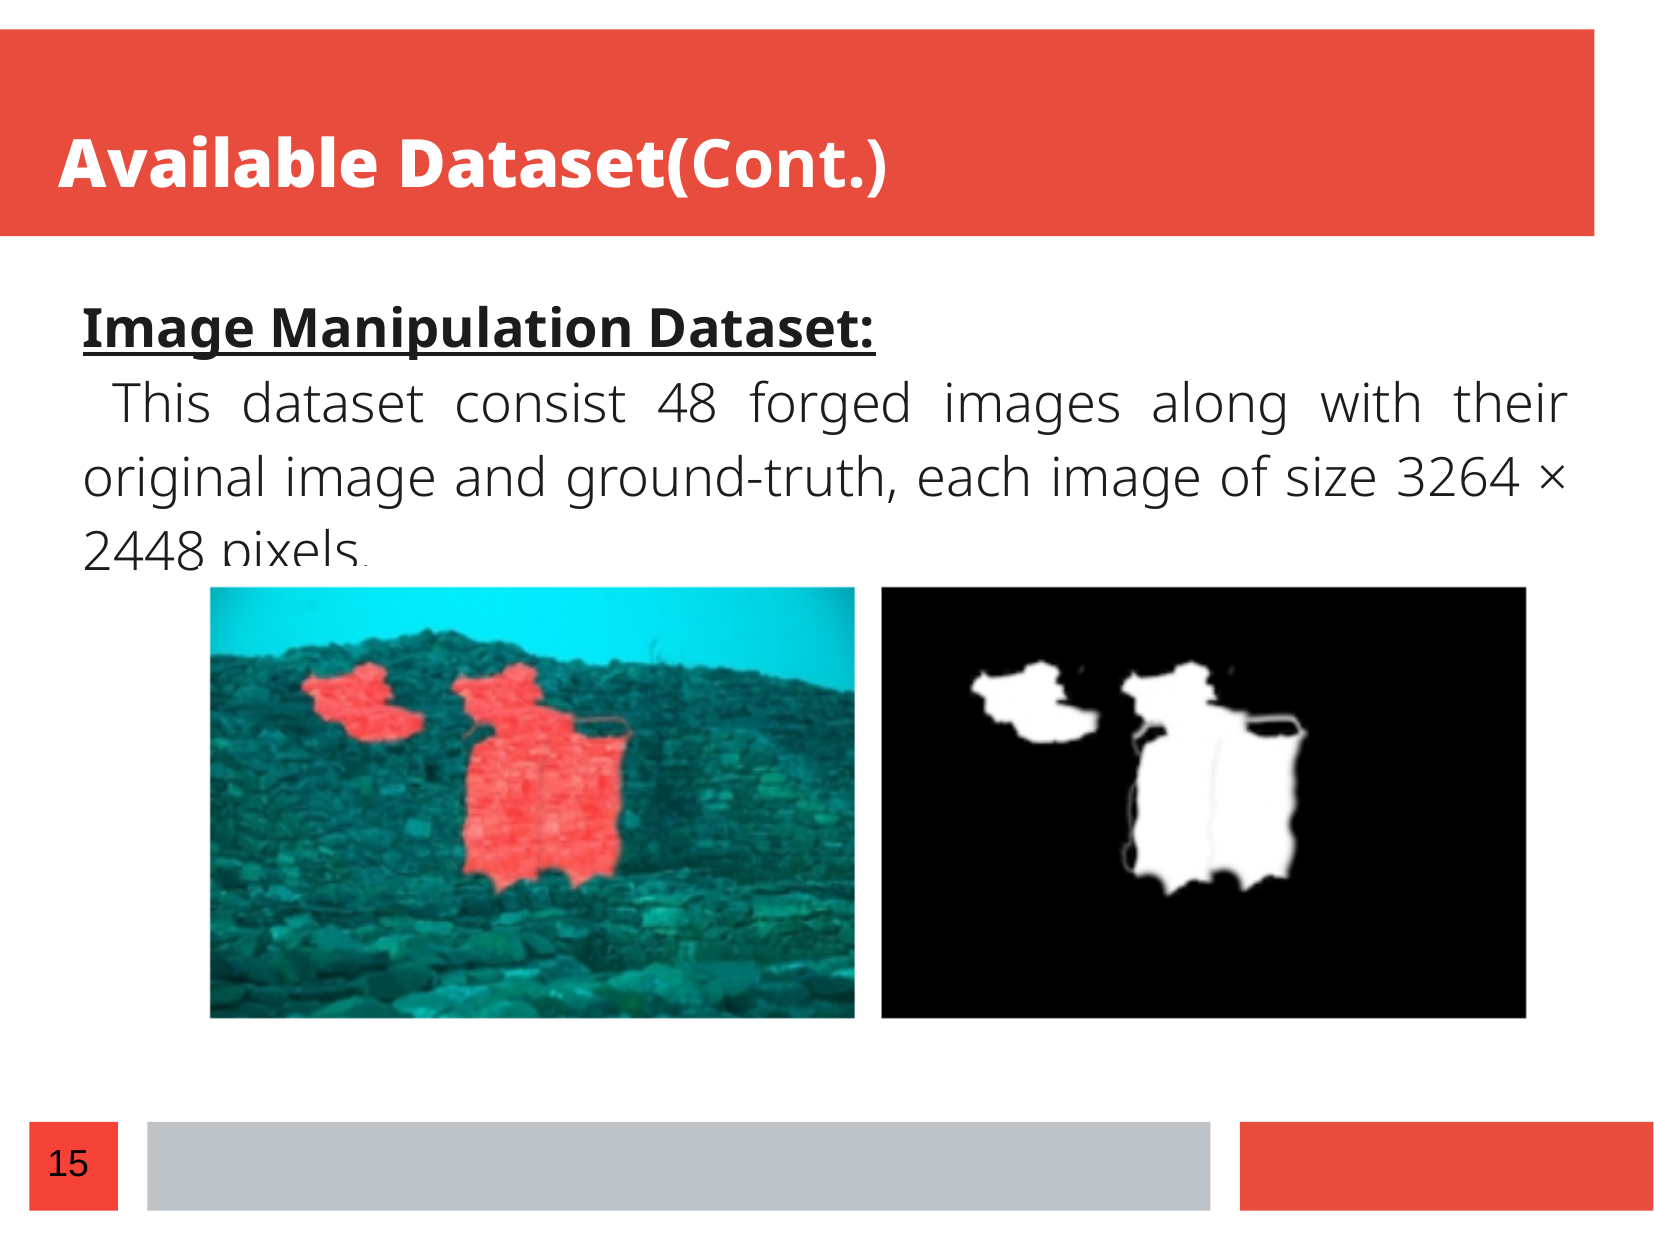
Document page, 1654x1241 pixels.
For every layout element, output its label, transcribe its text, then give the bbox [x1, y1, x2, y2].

title Available Dataset(Cont.) [58, 58, 1595, 207]
picture [198, 566, 1548, 1033]
subtitle Image Manipulation Dataset: This dataset consist 48 forged images along with their original image and ground-truth, each image of size 3264 × 2448 pixels. [82, 290, 1571, 1010]
text_box <number> [32, 1134, 662, 1205]
